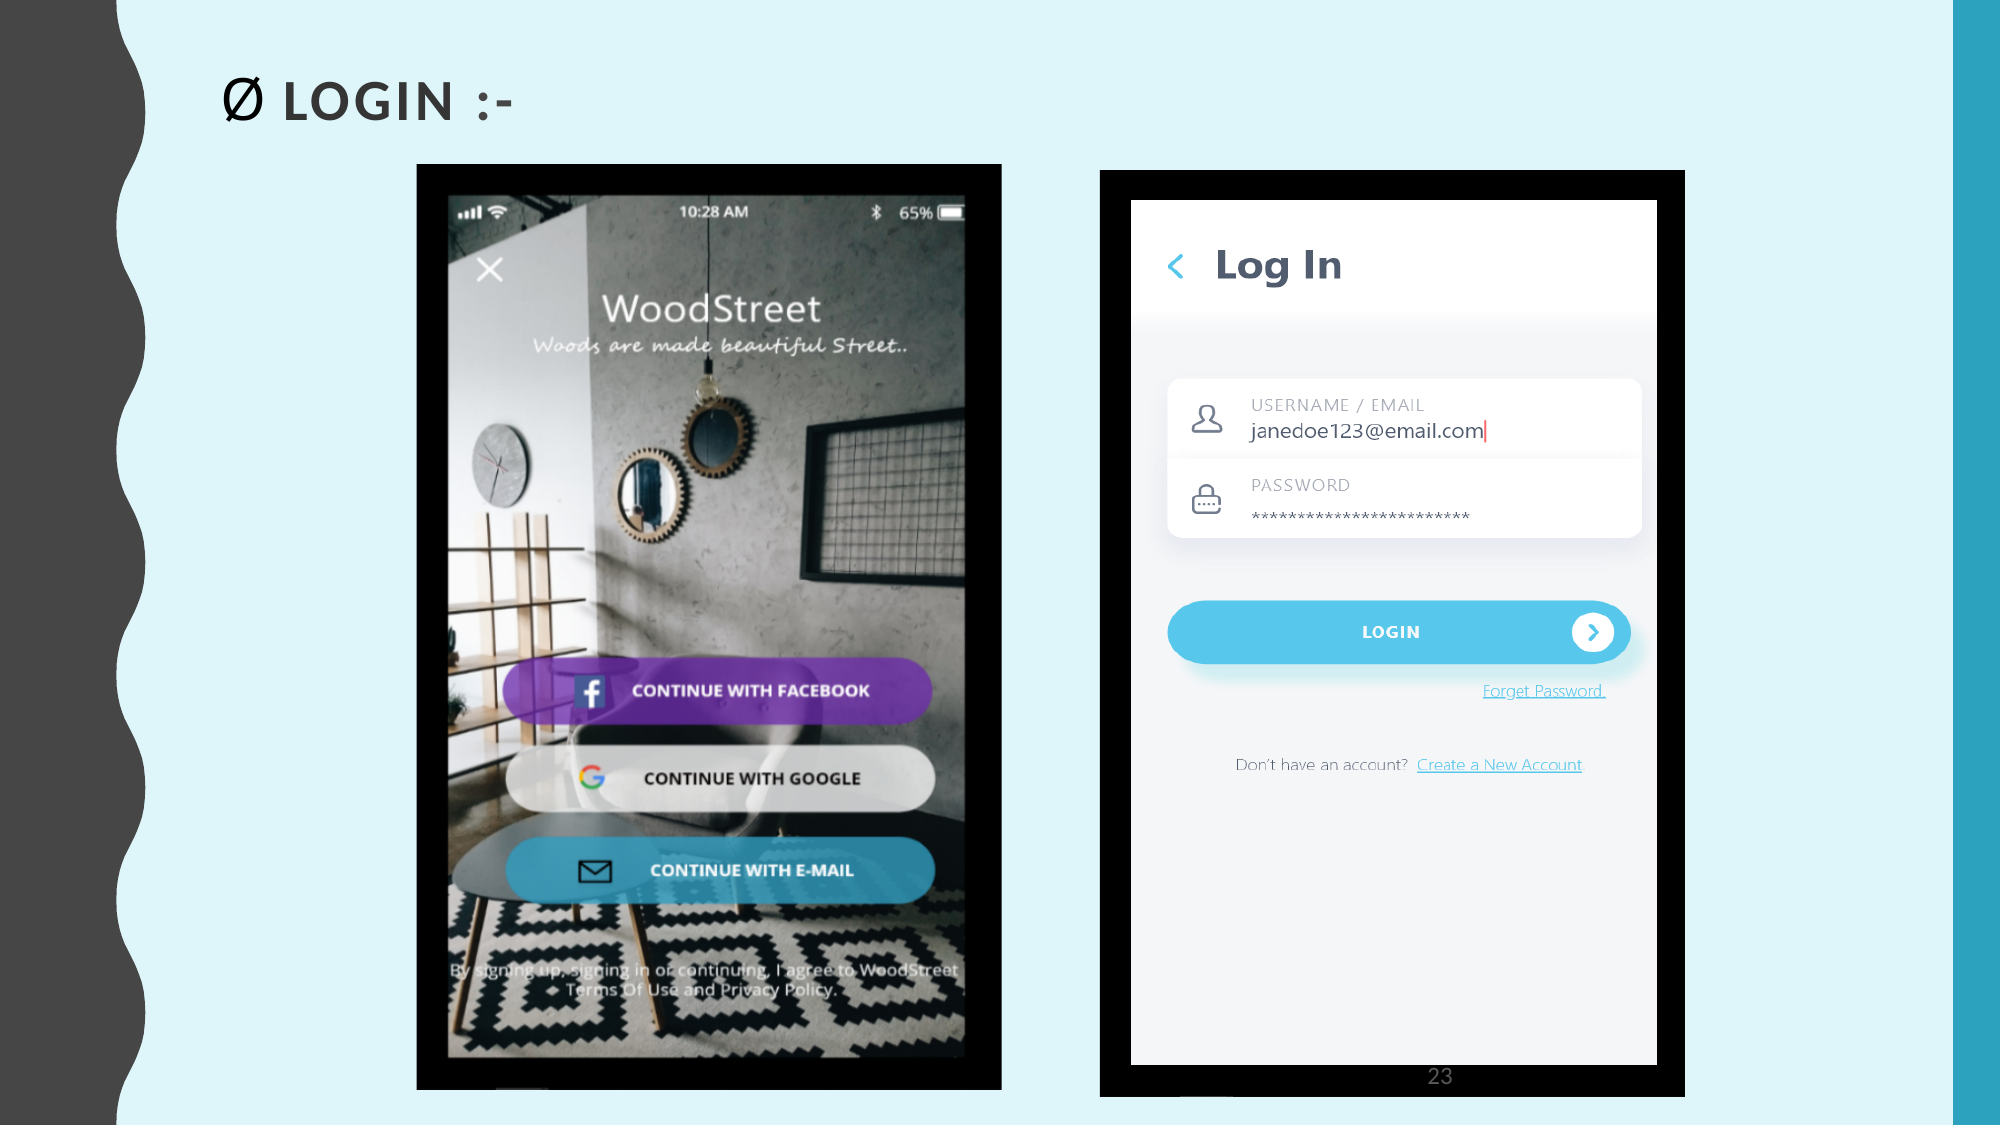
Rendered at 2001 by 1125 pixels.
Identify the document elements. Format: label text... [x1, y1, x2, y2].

picture [416, 164, 1002, 1090]
picture [1099, 170, 1685, 1097]
text_box 23 [1412, 1045, 1876, 1103]
title Login :- [205, 62, 1876, 308]
